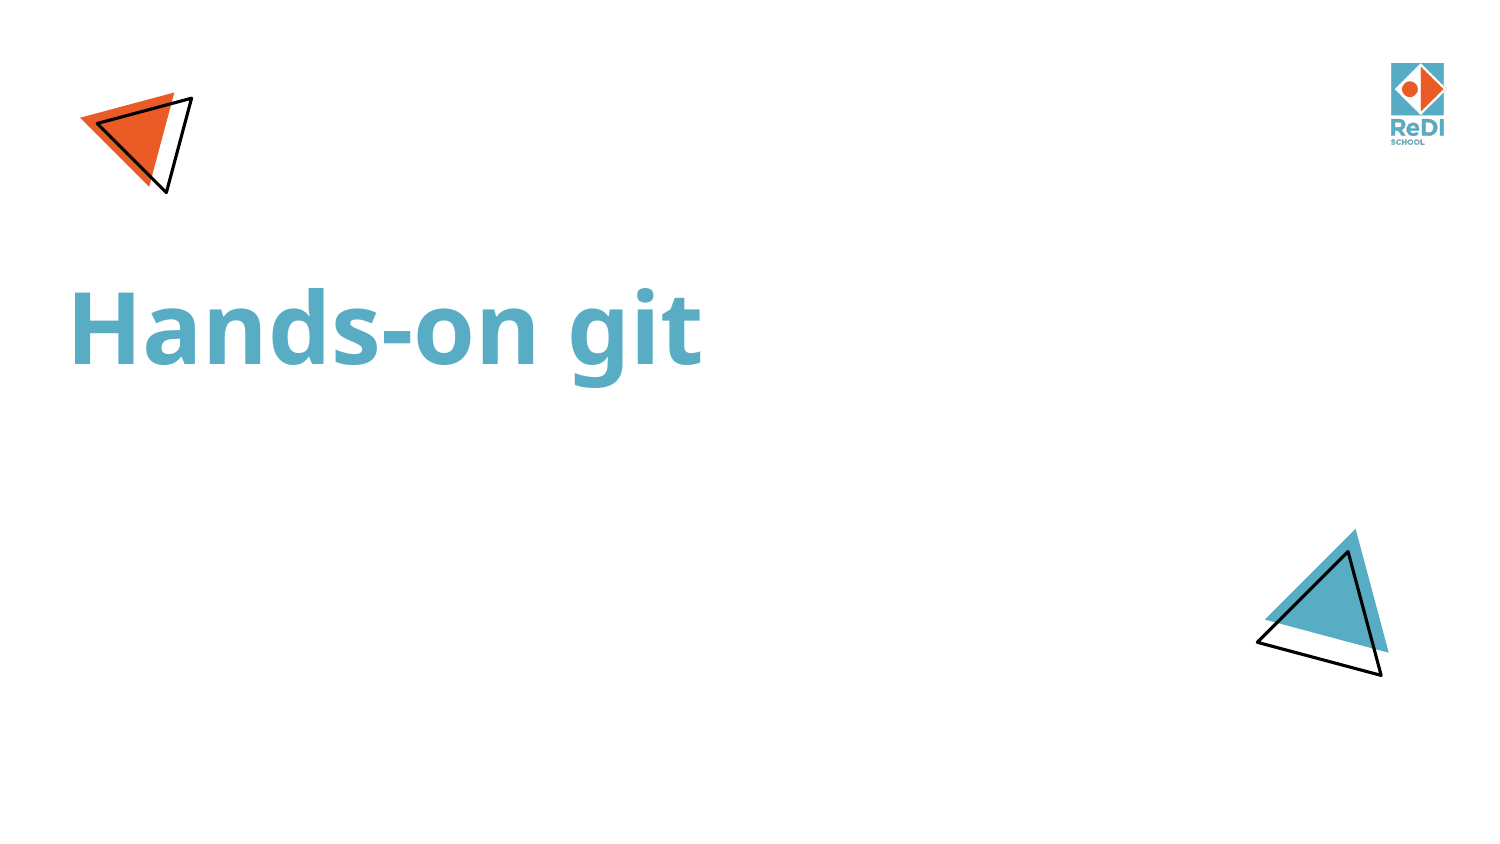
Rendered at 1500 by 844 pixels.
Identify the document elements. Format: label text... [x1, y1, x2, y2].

picture [1391, 63, 1447, 145]
title Hands-on git [51, 56, 1380, 400]
